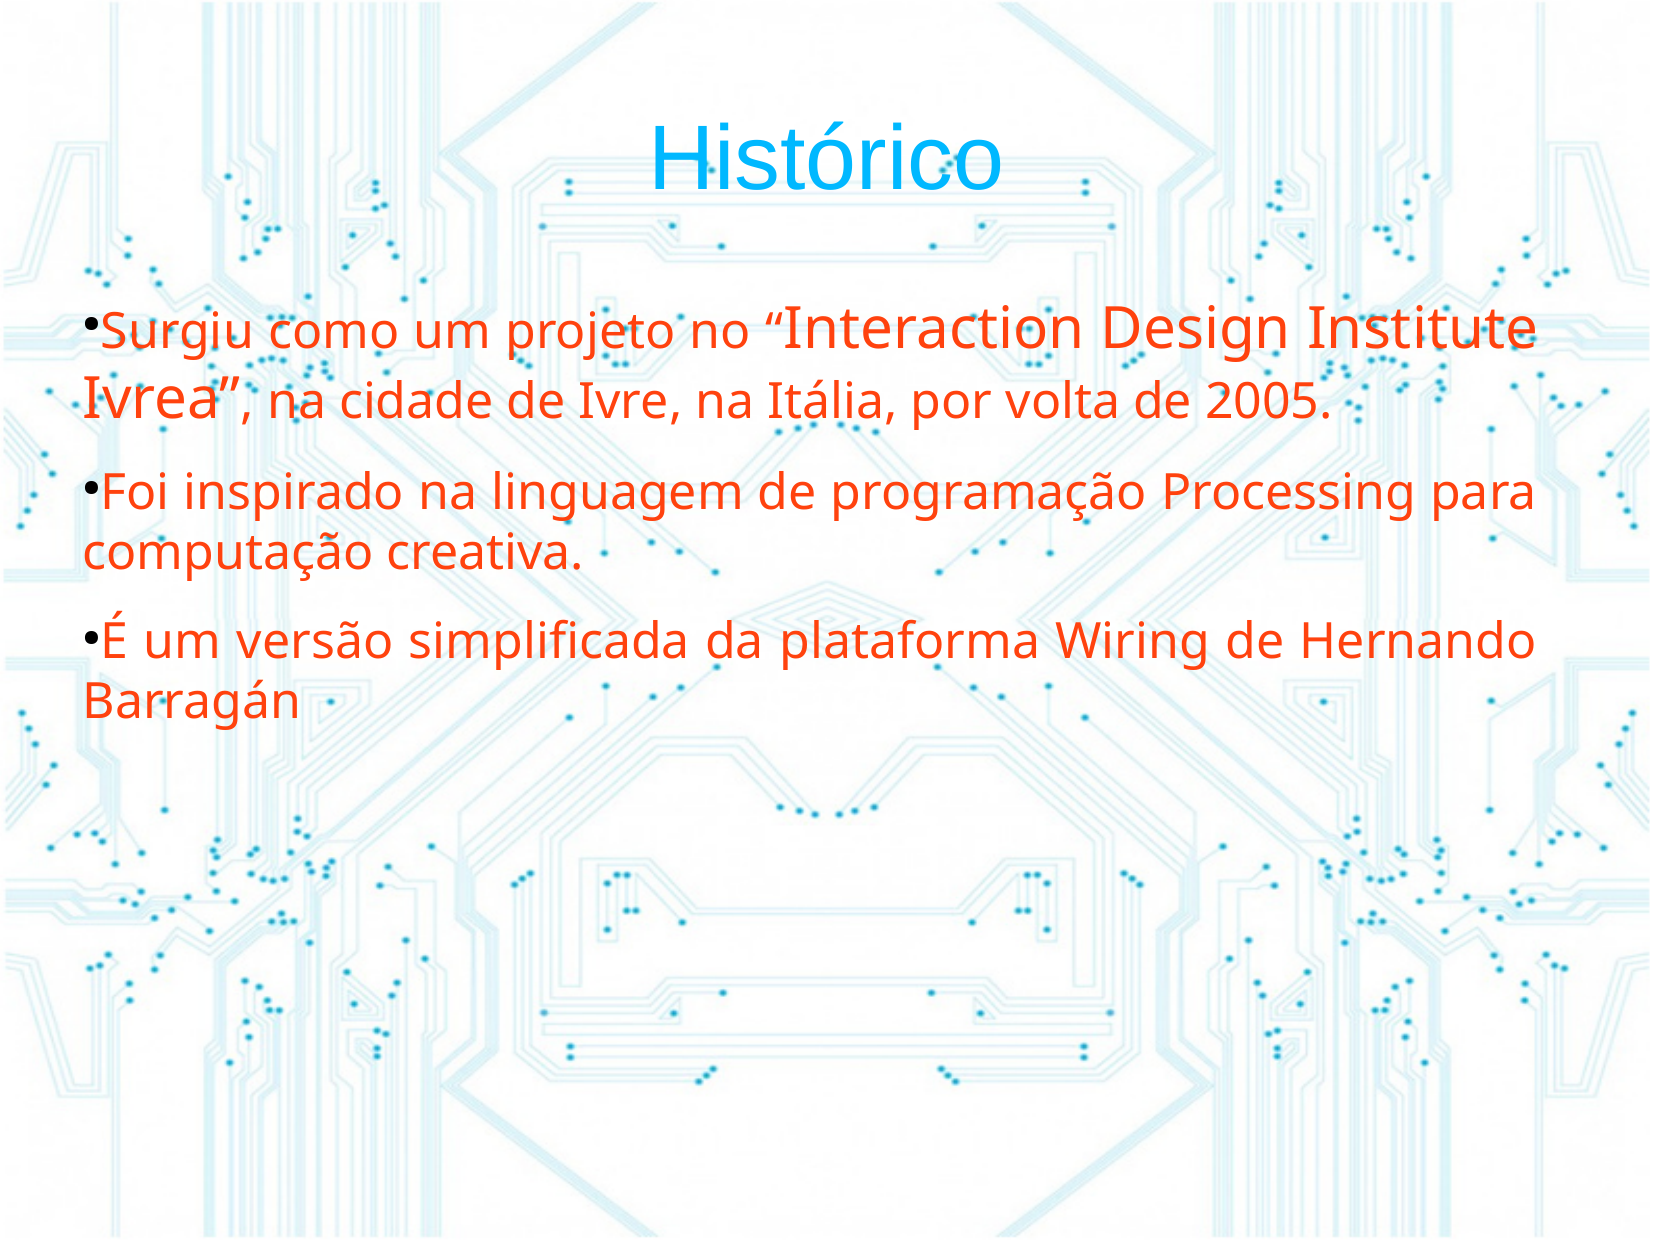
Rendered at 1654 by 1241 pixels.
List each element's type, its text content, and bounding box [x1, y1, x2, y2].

list Surgiu como um projeto no “Interaction Design Institute Ivrea”, na cidade de Ivre, na Itália, por volta de 2005. Foi inspirado na linguagem de programação Processing para computação creativa. É um versão simplificada da plataforma Wiring de Hernando Barragán [82, 290, 1538, 1010]
title Histórico [82, 49, 1571, 257]
